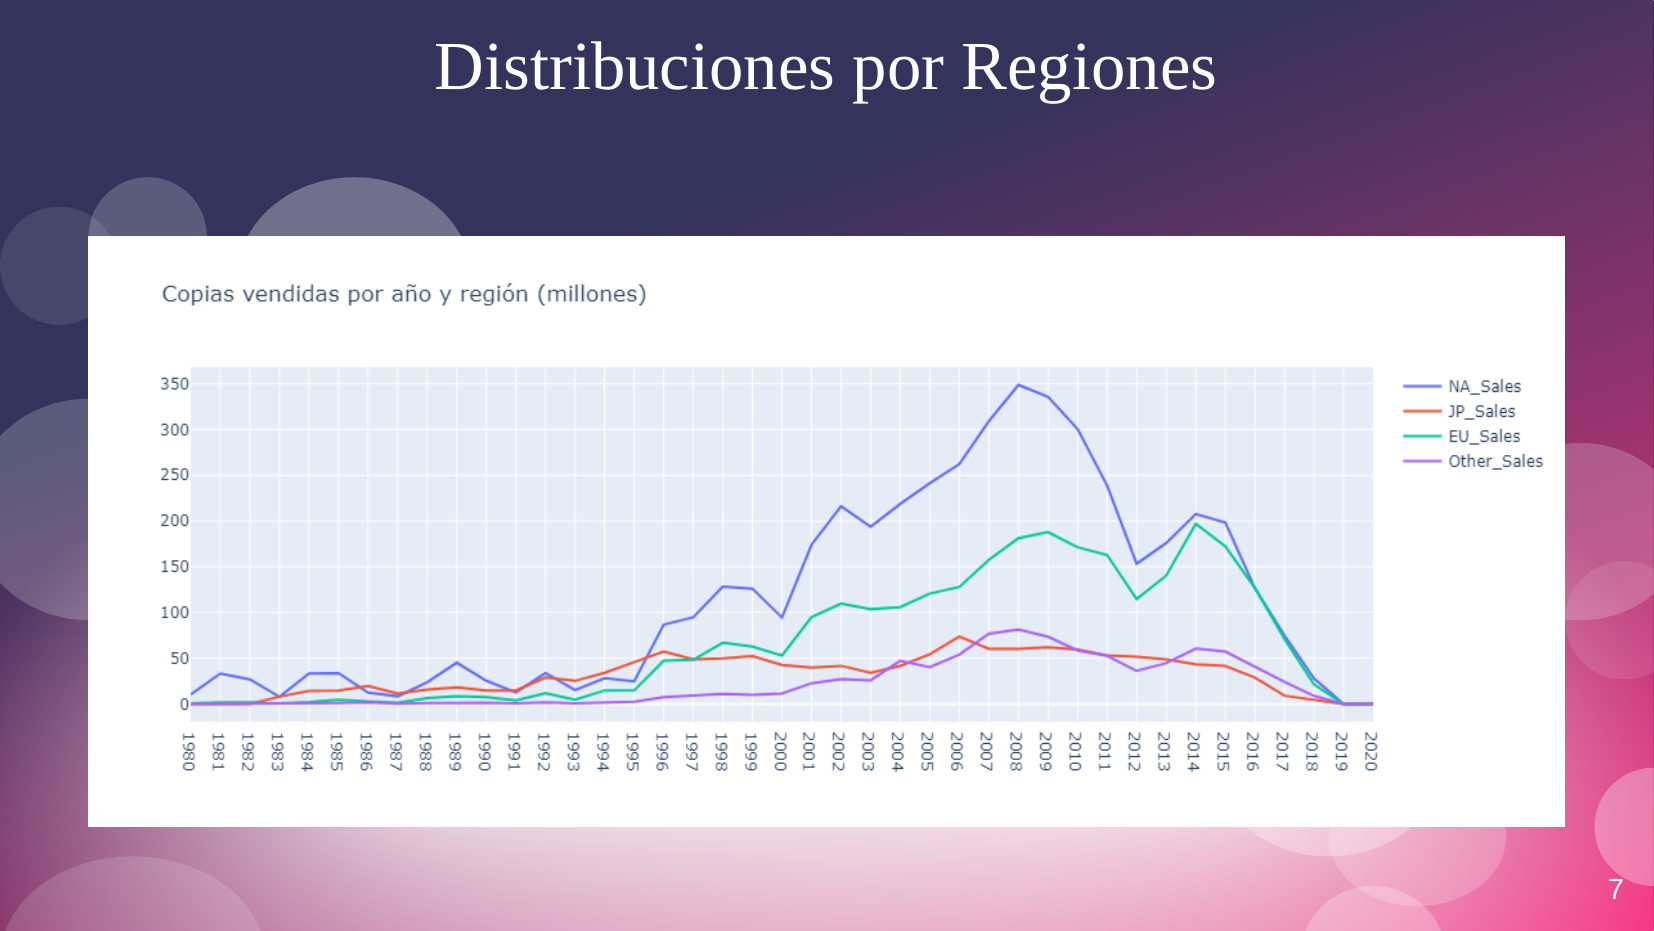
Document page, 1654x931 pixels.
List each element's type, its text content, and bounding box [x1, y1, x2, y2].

picture [88, 236, 1565, 827]
title Distribuciones por Regiones [88, 14, 1565, 119]
